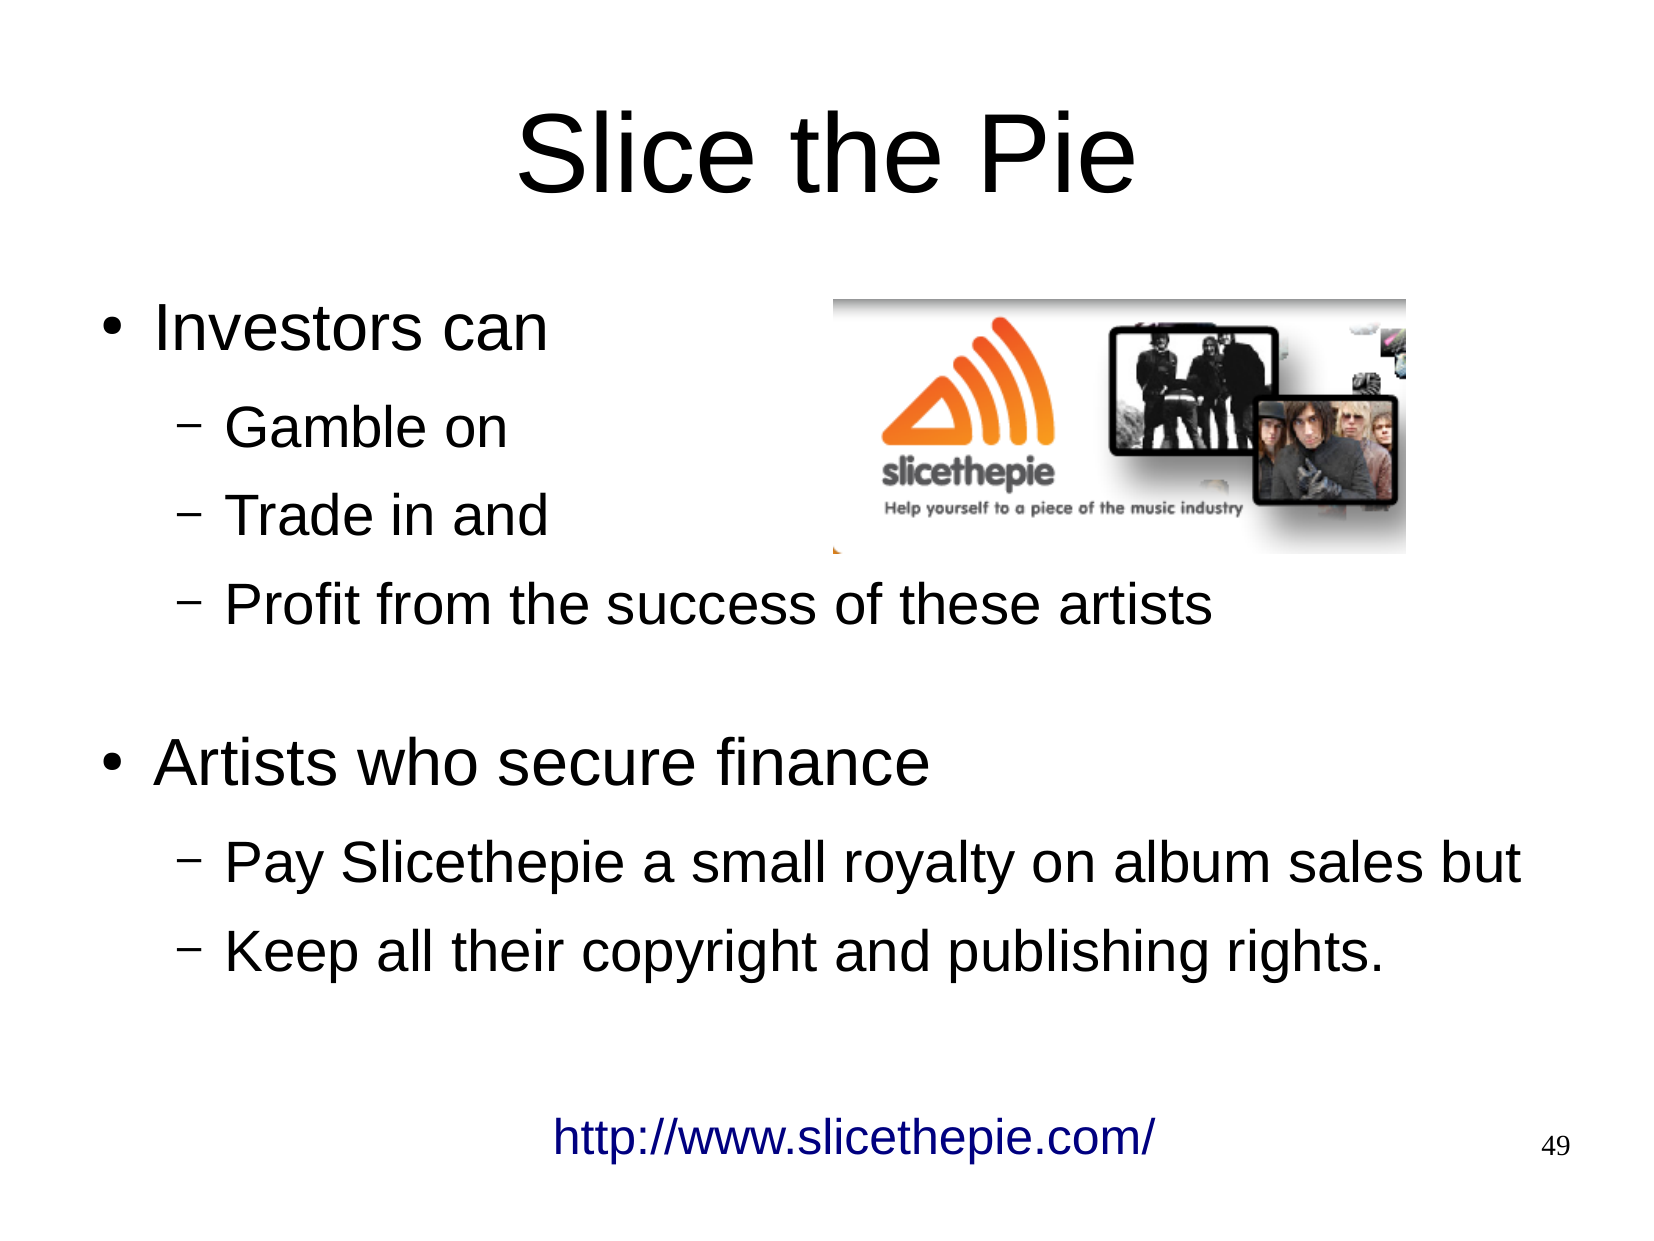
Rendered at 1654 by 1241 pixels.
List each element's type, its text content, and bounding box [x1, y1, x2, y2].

picture [833, 299, 1406, 554]
title Slice the Pie [82, 49, 1571, 257]
text_box http://www.slicethepie.com/ [498, 1101, 1224, 1173]
list Investors can Gamble on Trade in and Profit from the success of these artists Artists who secure finance Pay Slicethepie a small royalty on album sales but Keep all their copyright and publishing rights. [82, 290, 1571, 1094]
